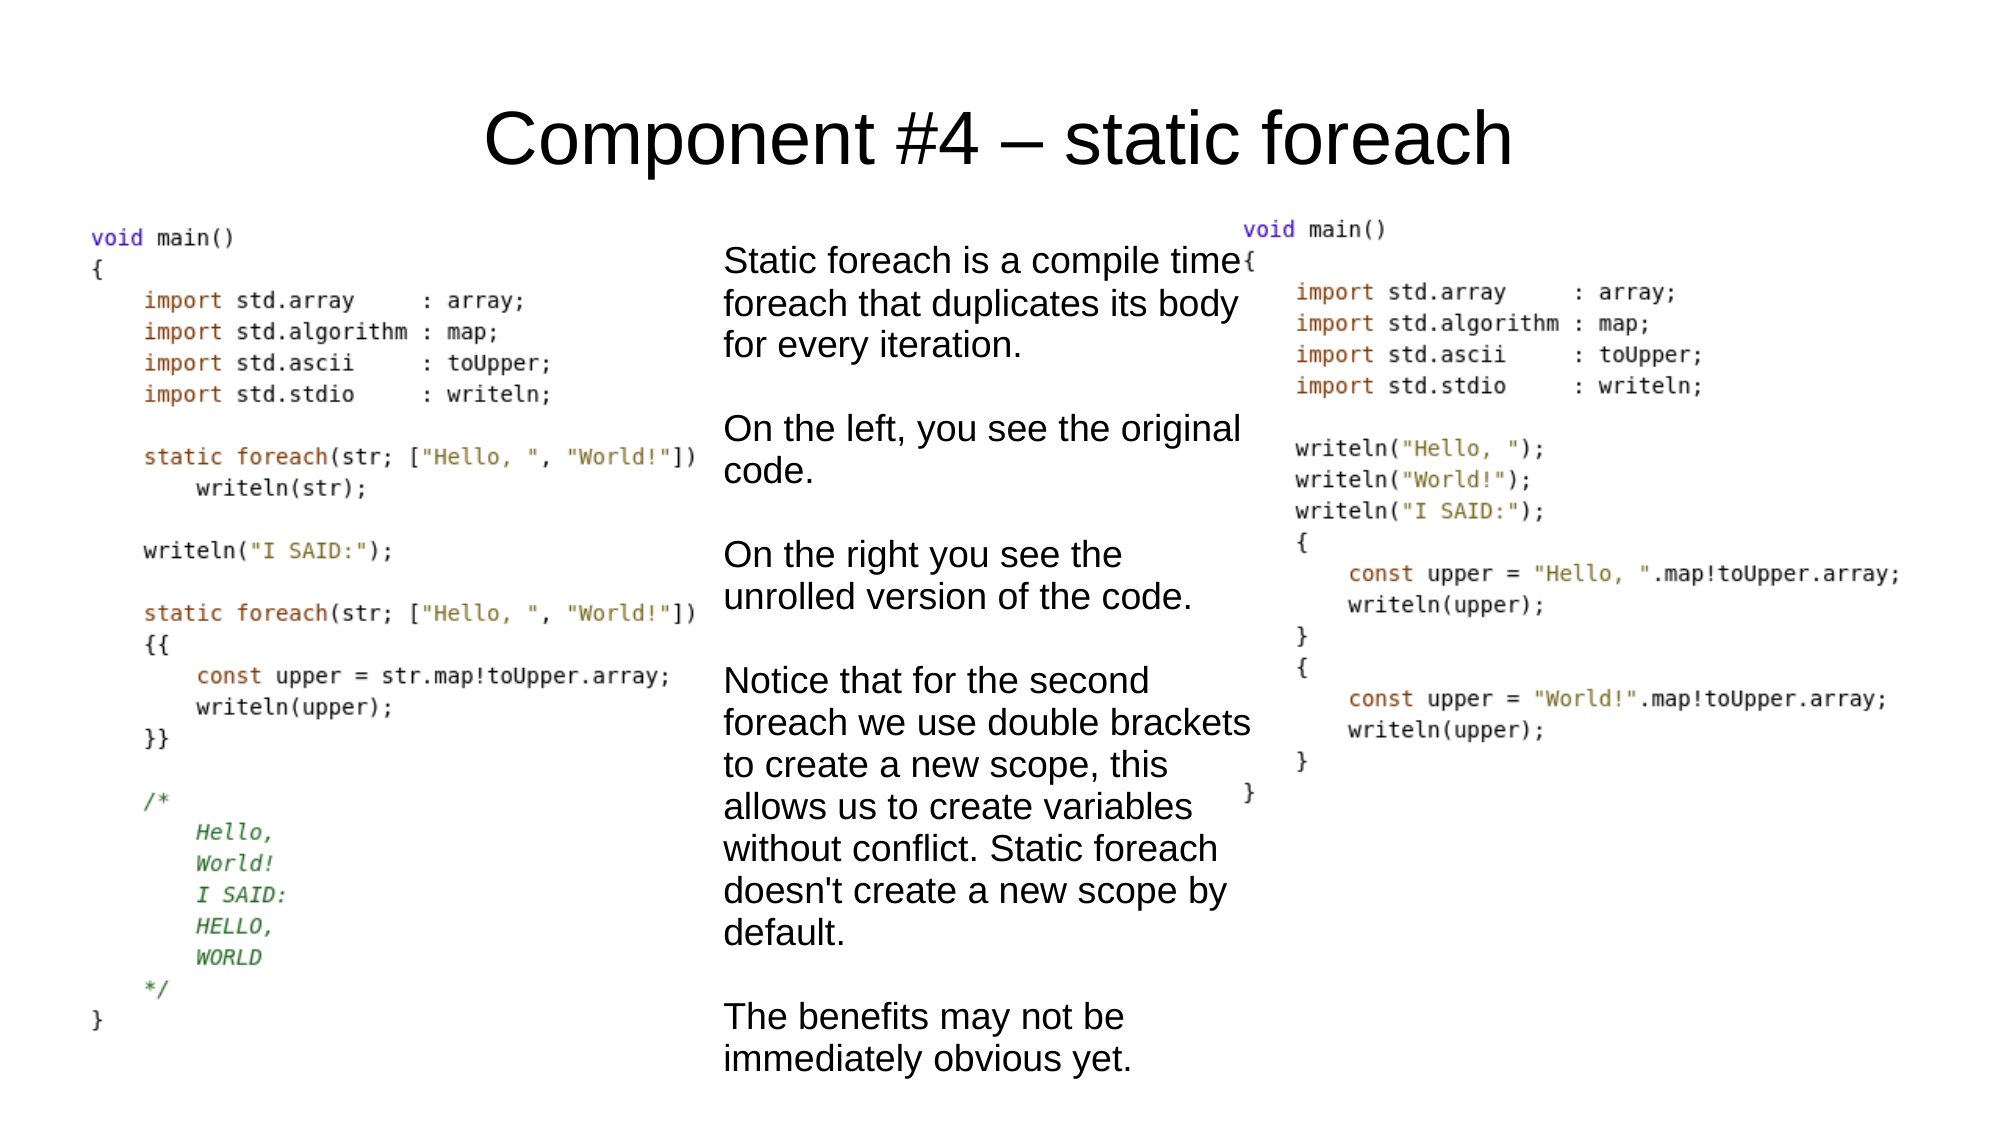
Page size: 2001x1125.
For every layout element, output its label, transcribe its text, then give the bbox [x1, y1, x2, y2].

text_box Static foreach is a compile time foreach that duplicates its body for every iteration. On the left, you see the original code. On the right you see the unrolled version of the code. Notice that for the second foreach we use double brackets to create a new scope, this allows us to create variables without conflict. Static foreach doesn't create a new scope by default. The benefits may not be immediately obvious yet. [708, 232, 1270, 1088]
picture [1240, 206, 1923, 805]
picture [88, 216, 703, 1034]
title Component #4 – static foreach [99, 44, 1900, 233]
